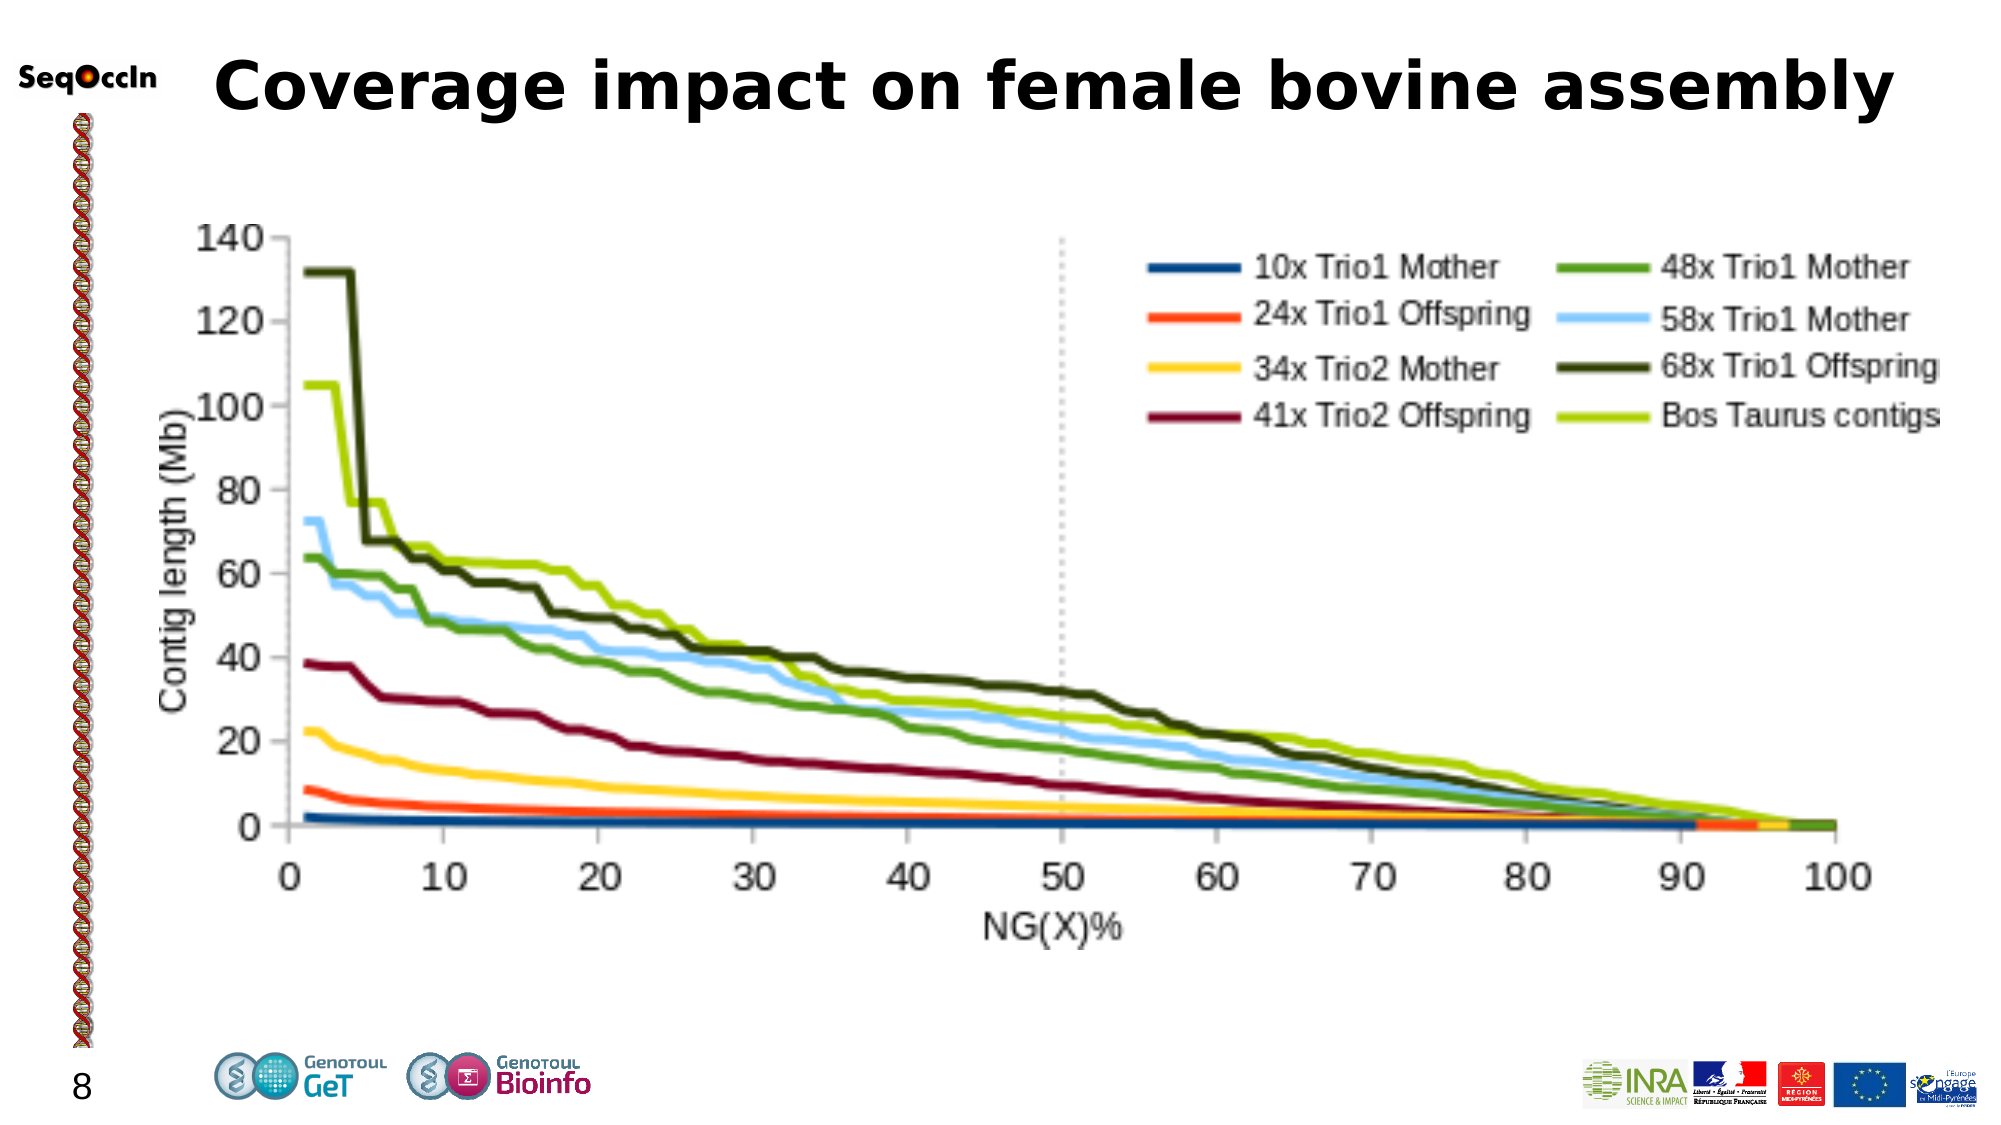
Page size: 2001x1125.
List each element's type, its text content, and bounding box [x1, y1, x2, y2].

picture [13, 58, 162, 99]
picture [1581, 1059, 1689, 1109]
picture [1832, 1061, 1983, 1111]
picture [73, 113, 91, 1048]
picture [400, 1046, 597, 1106]
title Coverage impact on female bovine assembly [198, 21, 1924, 130]
picture [208, 1046, 392, 1106]
picture [1778, 1062, 1825, 1106]
picture [159, 224, 1940, 950]
